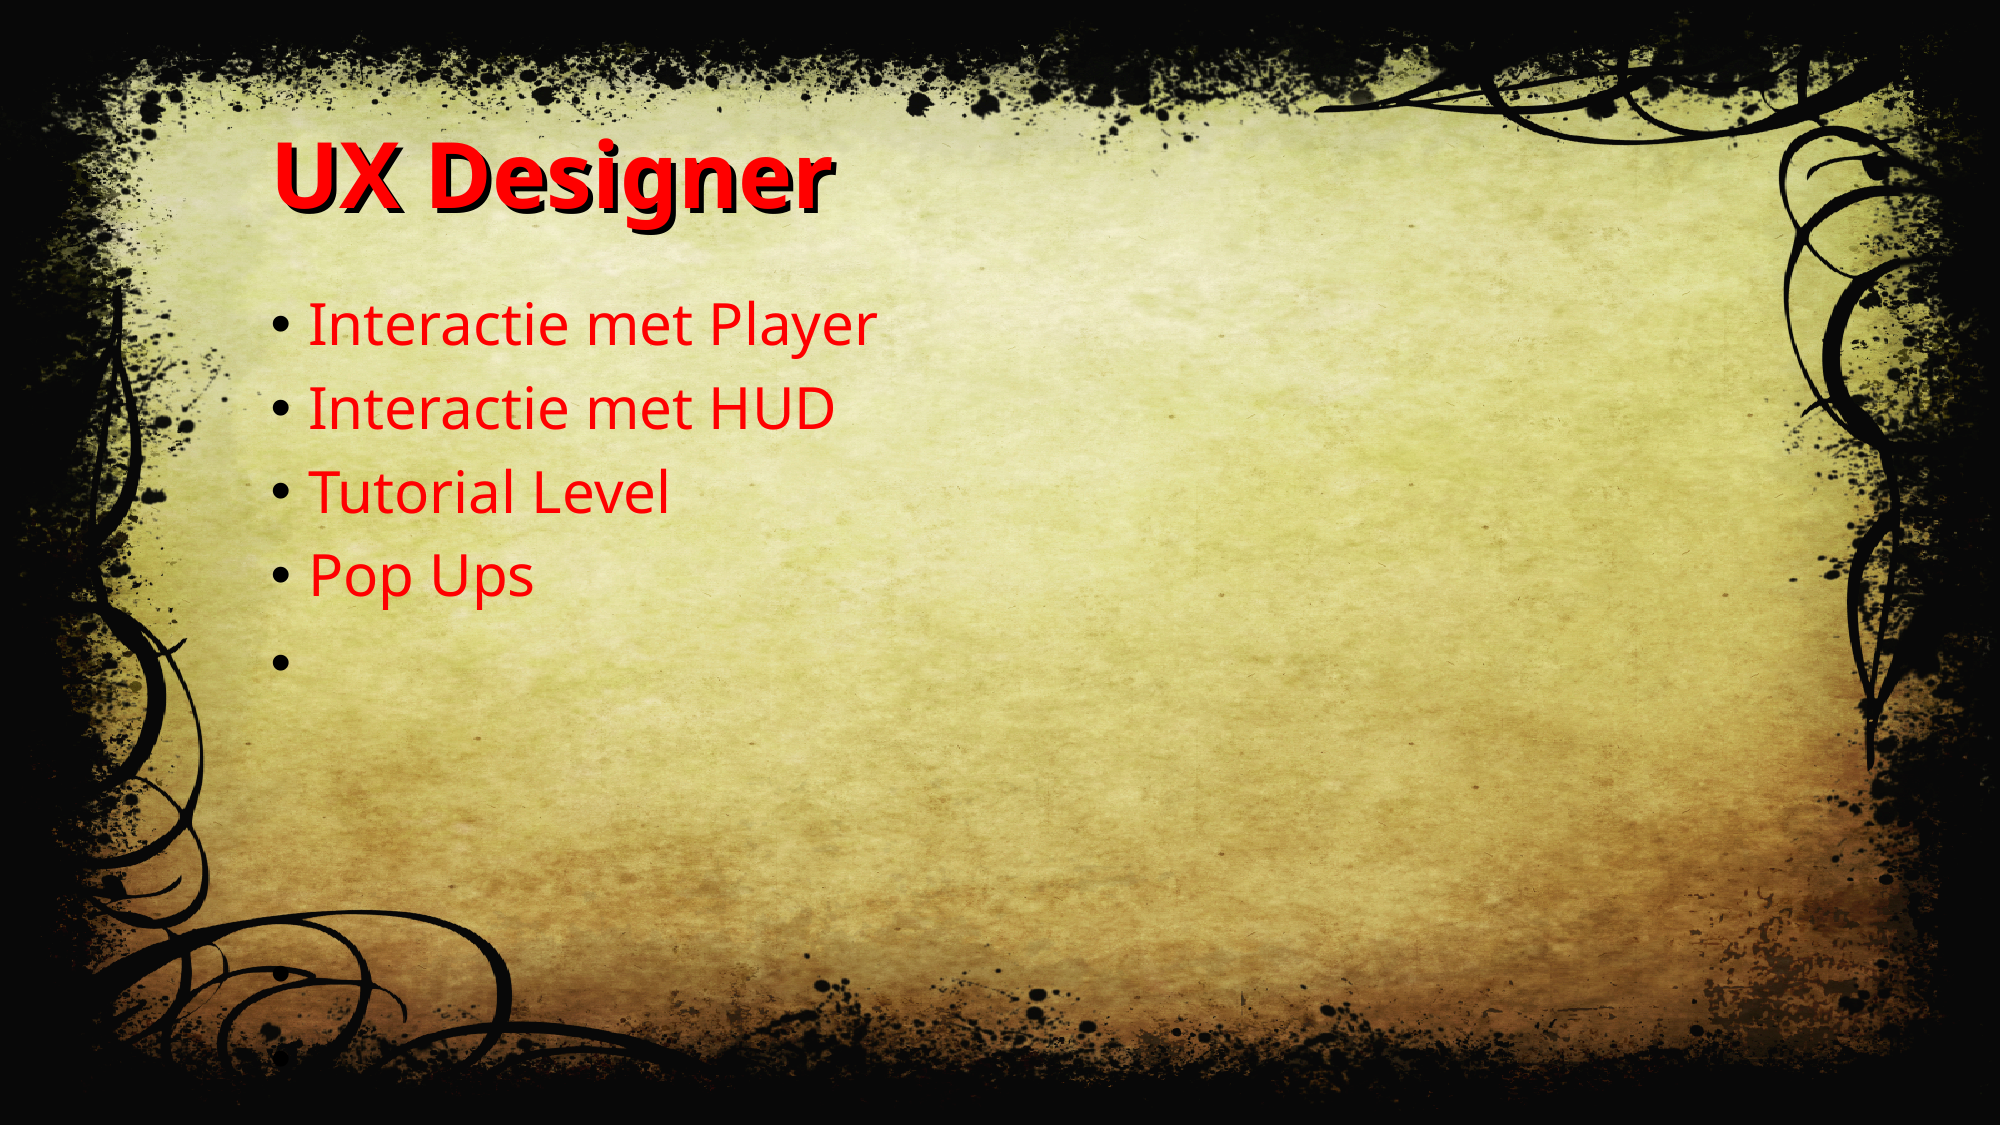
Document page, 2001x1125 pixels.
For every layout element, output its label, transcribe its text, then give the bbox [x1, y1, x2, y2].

title UX Designer [255, 70, 1981, 288]
list Interactie met Player Interactie met HUD Tutorial Level Pop Ups [255, 288, 1981, 1002]
